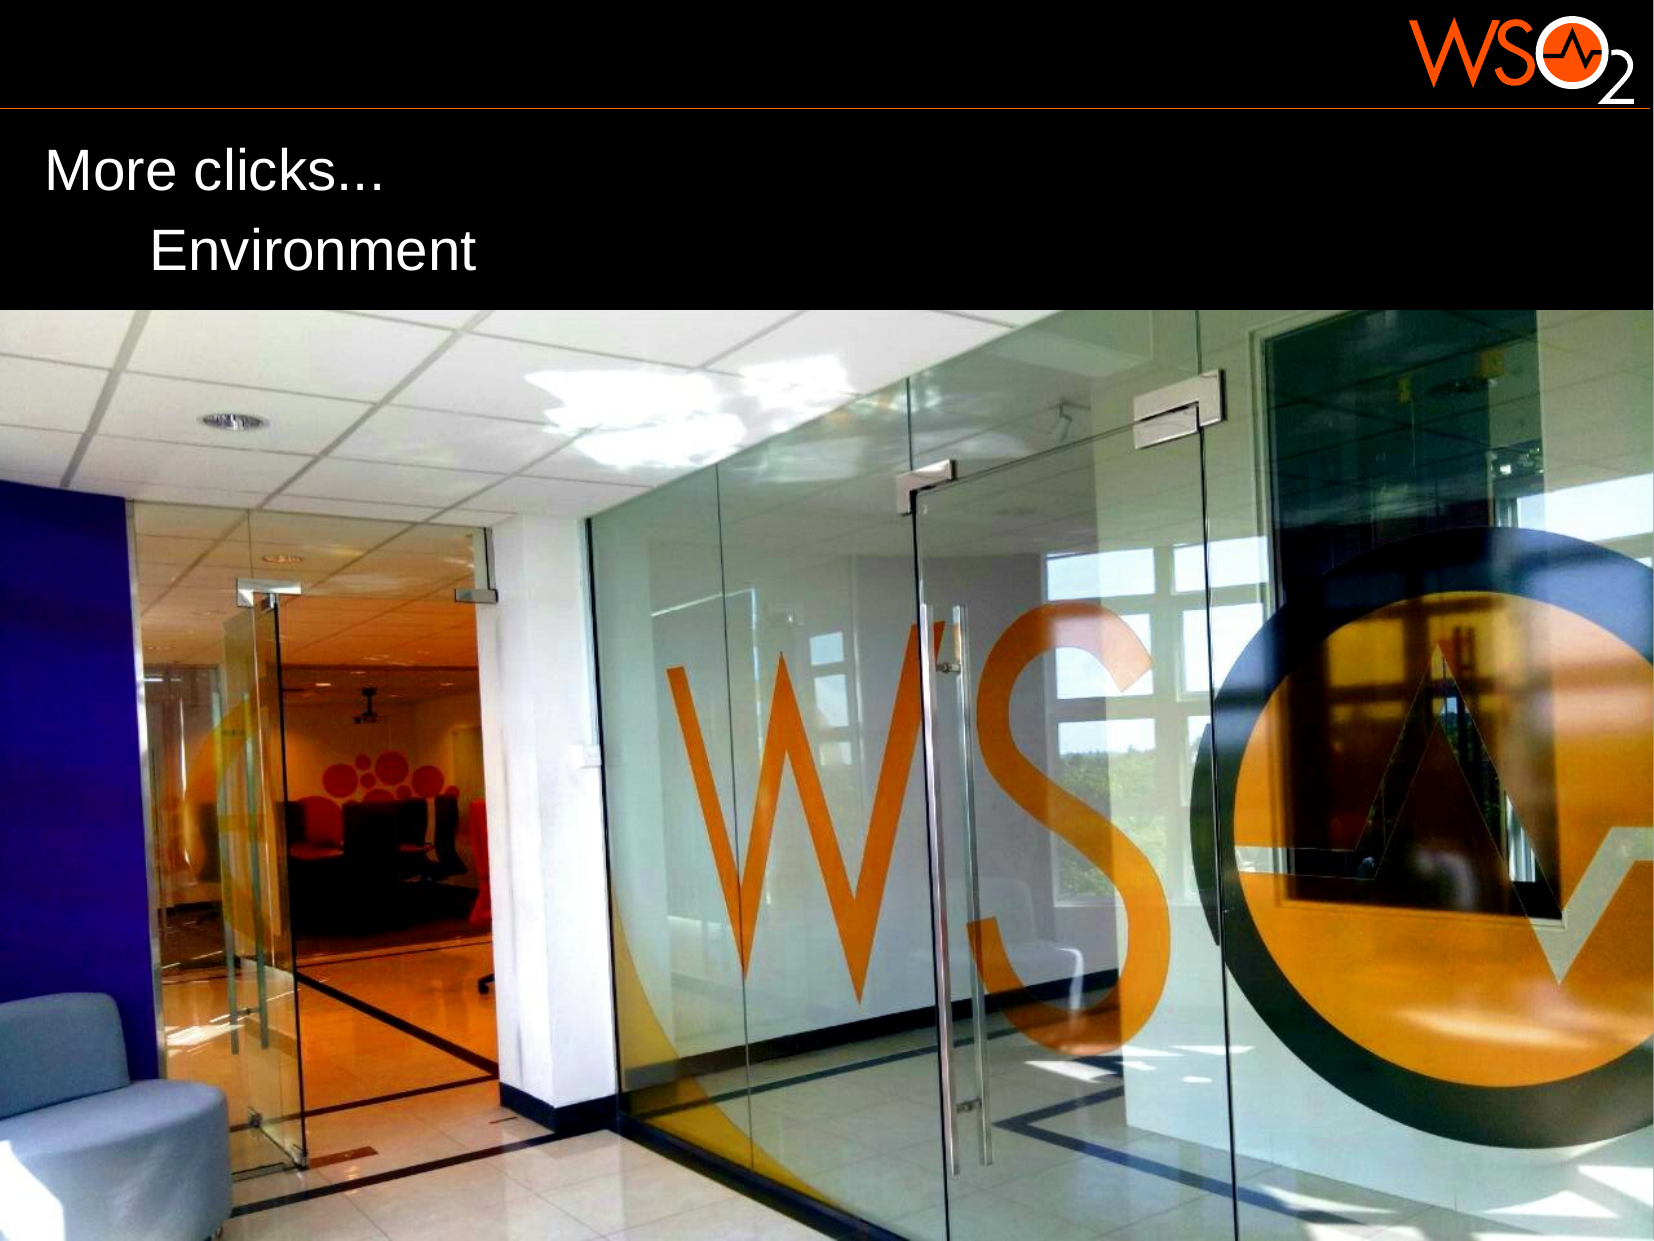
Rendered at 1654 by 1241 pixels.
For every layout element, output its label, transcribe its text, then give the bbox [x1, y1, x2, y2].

text_box More clicks... [30, 130, 421, 211]
text_box Environment [135, 210, 631, 290]
picture [0, 310, 1654, 1241]
picture [1407, 15, 1636, 106]
